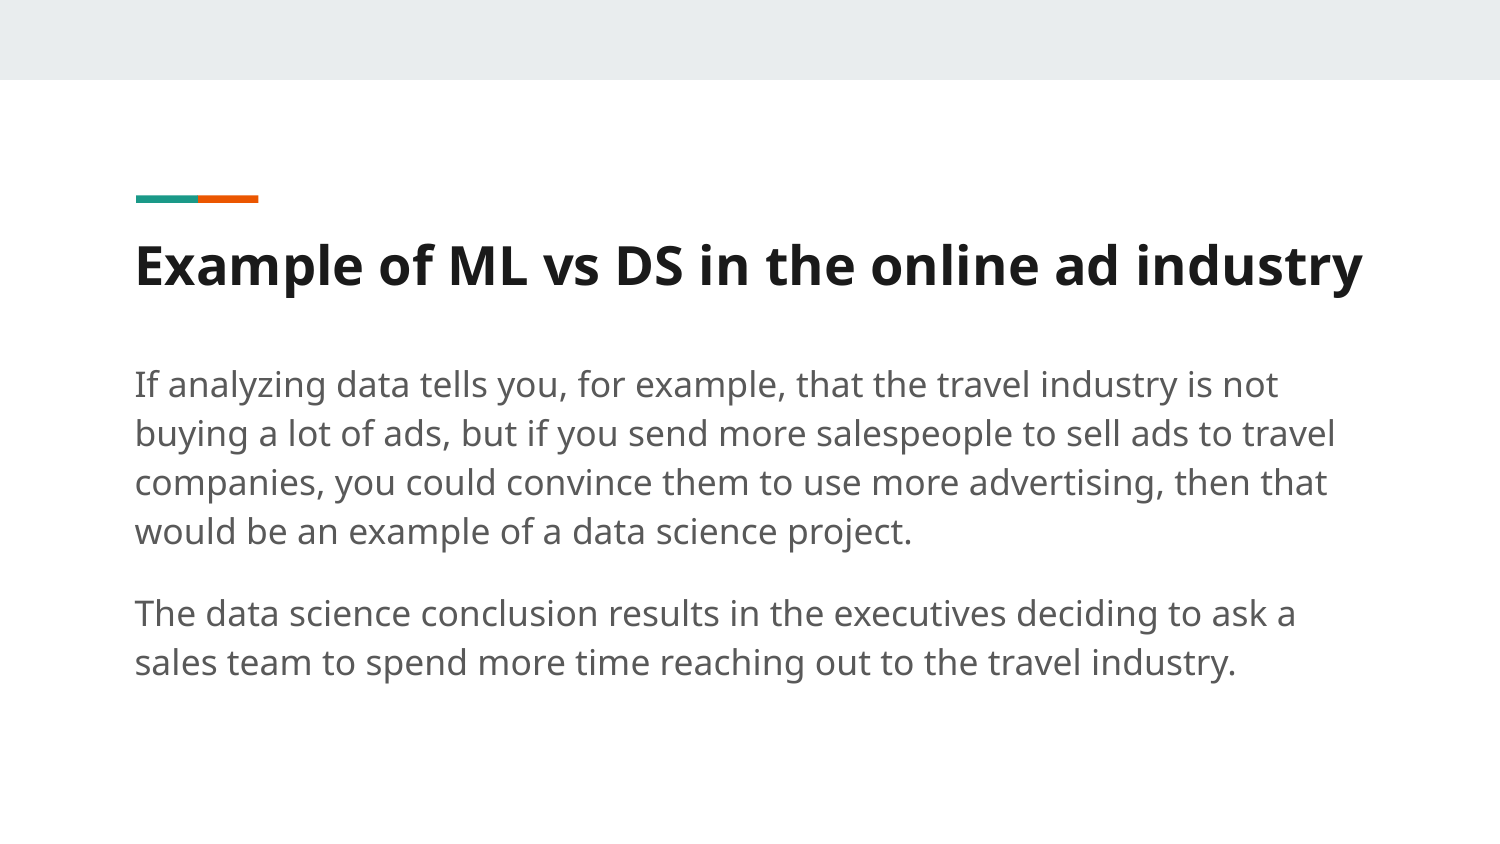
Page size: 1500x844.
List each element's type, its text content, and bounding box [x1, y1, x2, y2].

list If analyzing data tells you, for example, that the travel industry is not buying a lot of ads, but if you send more salespeople to sell ads to travel companies, you could convince them to use more advertising, then that would be an example of a data science project. The data science conclusion results in the executives deciding to ask a sales team to spend more time reaching out to the travel industry. [119, 341, 1381, 712]
title Example of ML vs DS in the online ad industry [119, 216, 1381, 305]
